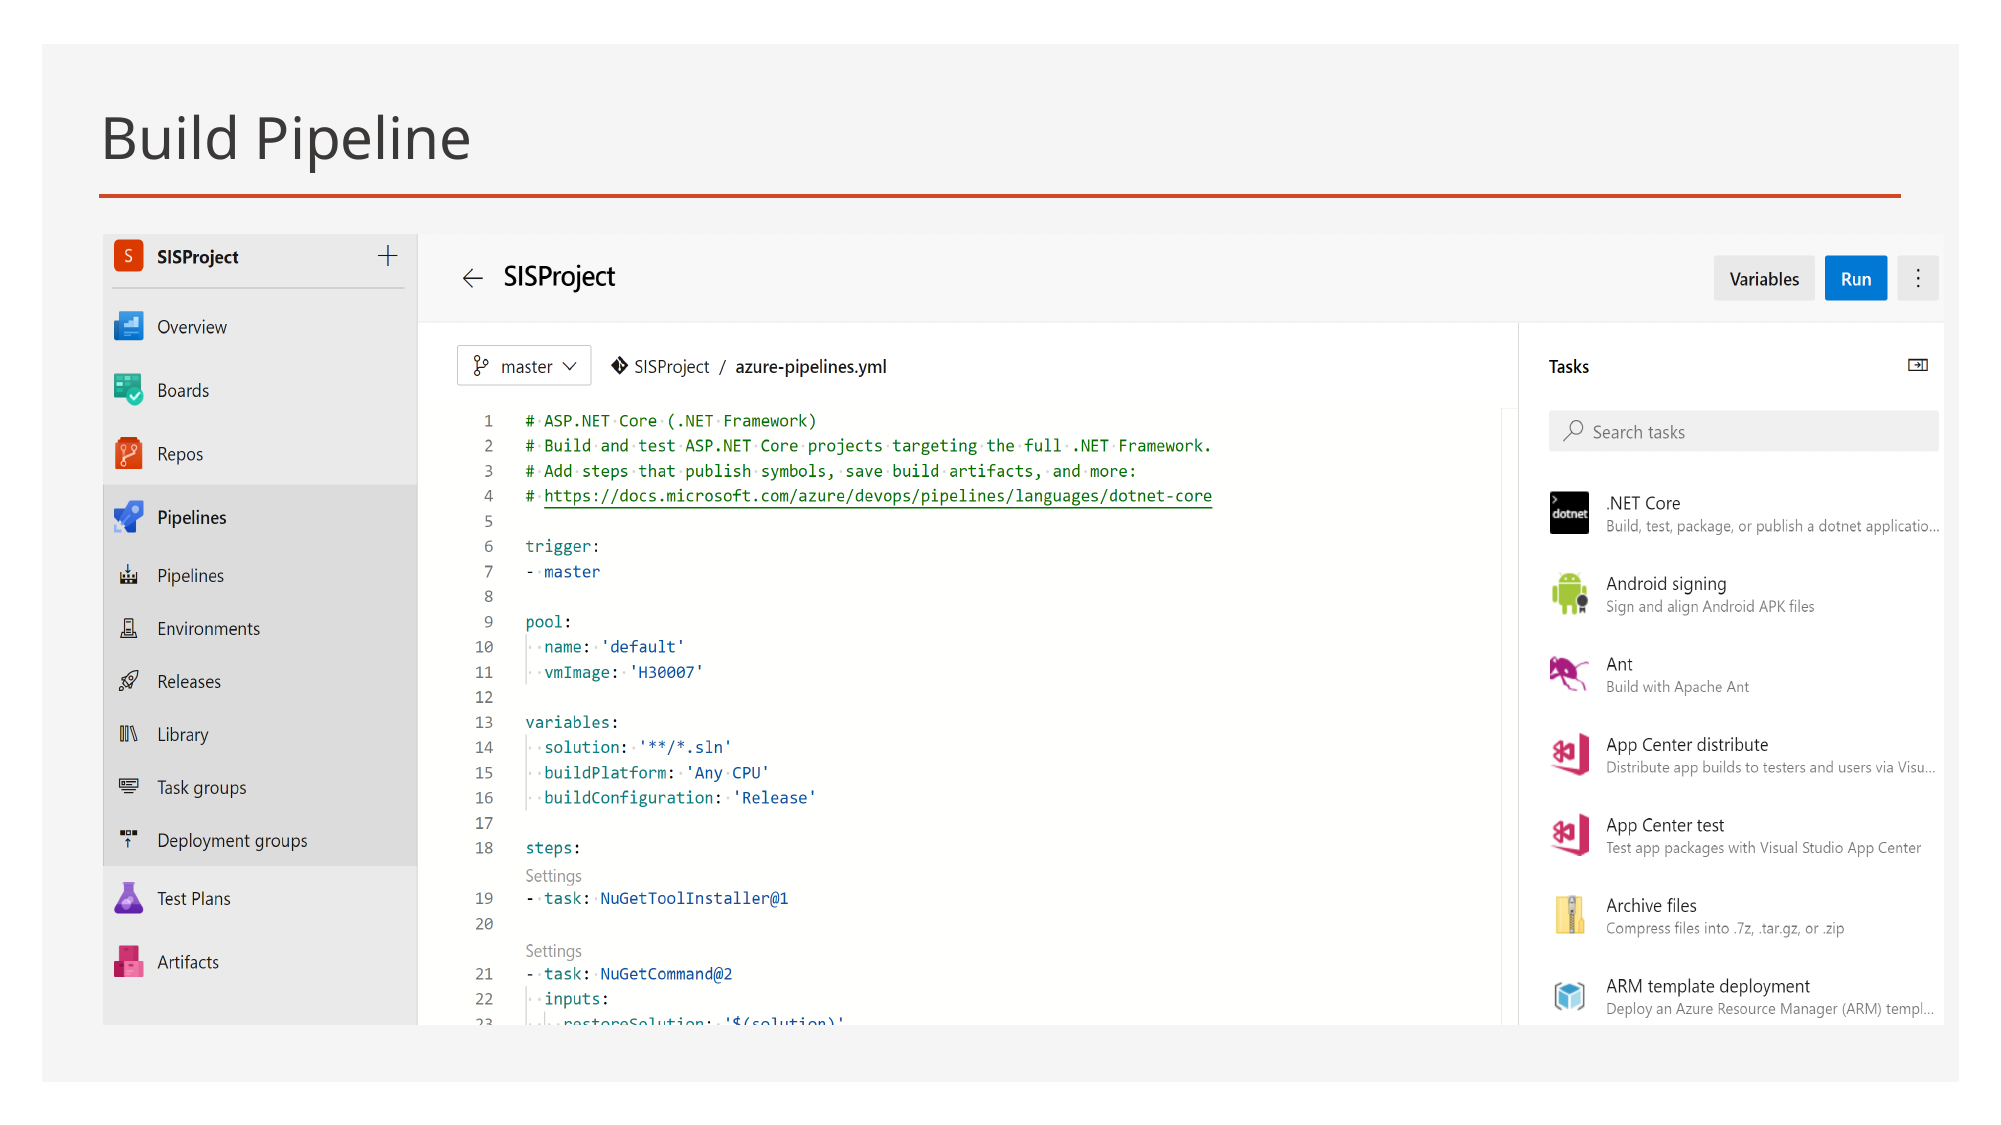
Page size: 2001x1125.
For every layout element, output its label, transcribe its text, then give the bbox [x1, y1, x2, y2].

title Build Pipeline [85, 73, 1214, 179]
picture [103, 234, 1944, 1025]
